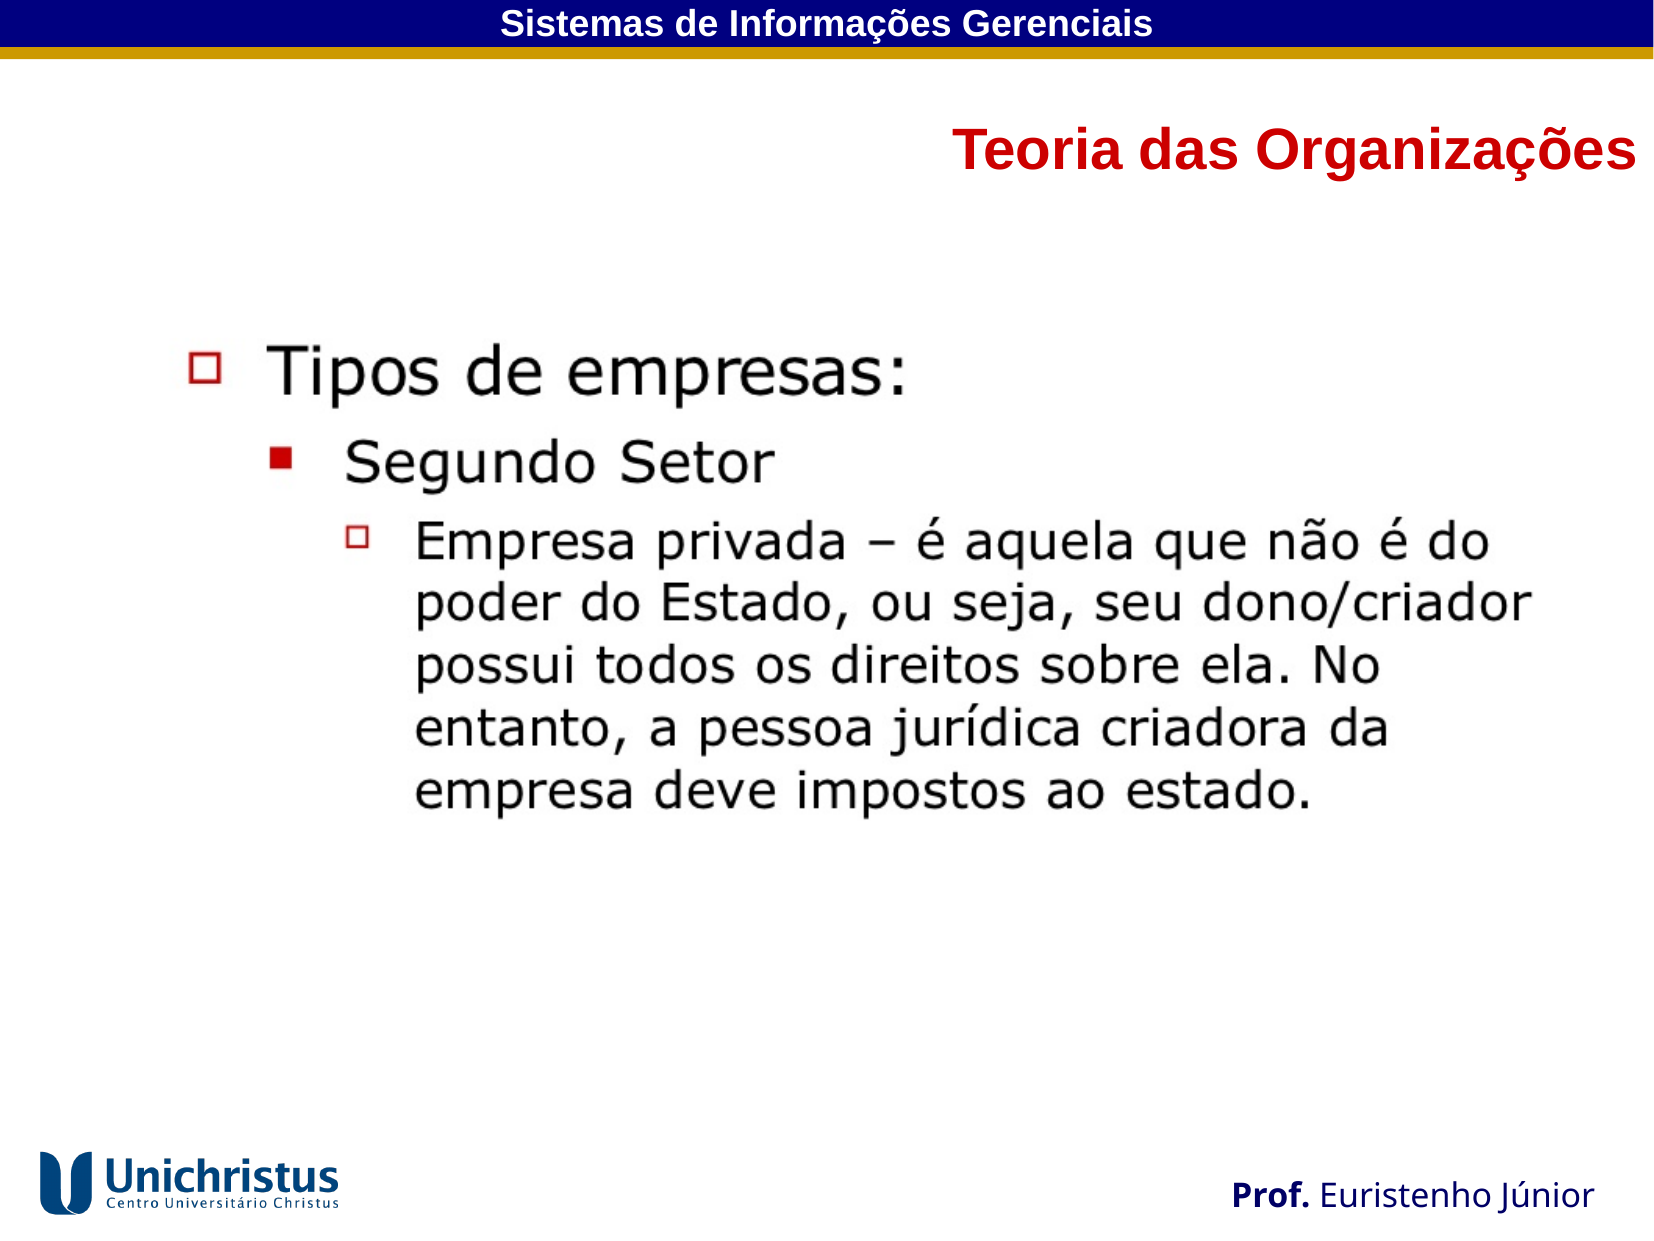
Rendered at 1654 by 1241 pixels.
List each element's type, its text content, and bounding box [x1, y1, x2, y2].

picture [167, 337, 1541, 821]
picture [35, 1148, 343, 1217]
text_box Sistemas de Informações Gerenciais [0, 0, 1654, 47]
text_box Prof. Euristenho Júnior [1216, 1163, 1654, 1224]
text_box [0, 47, 1654, 60]
text_box Teoria das Organizações [937, 109, 1654, 189]
